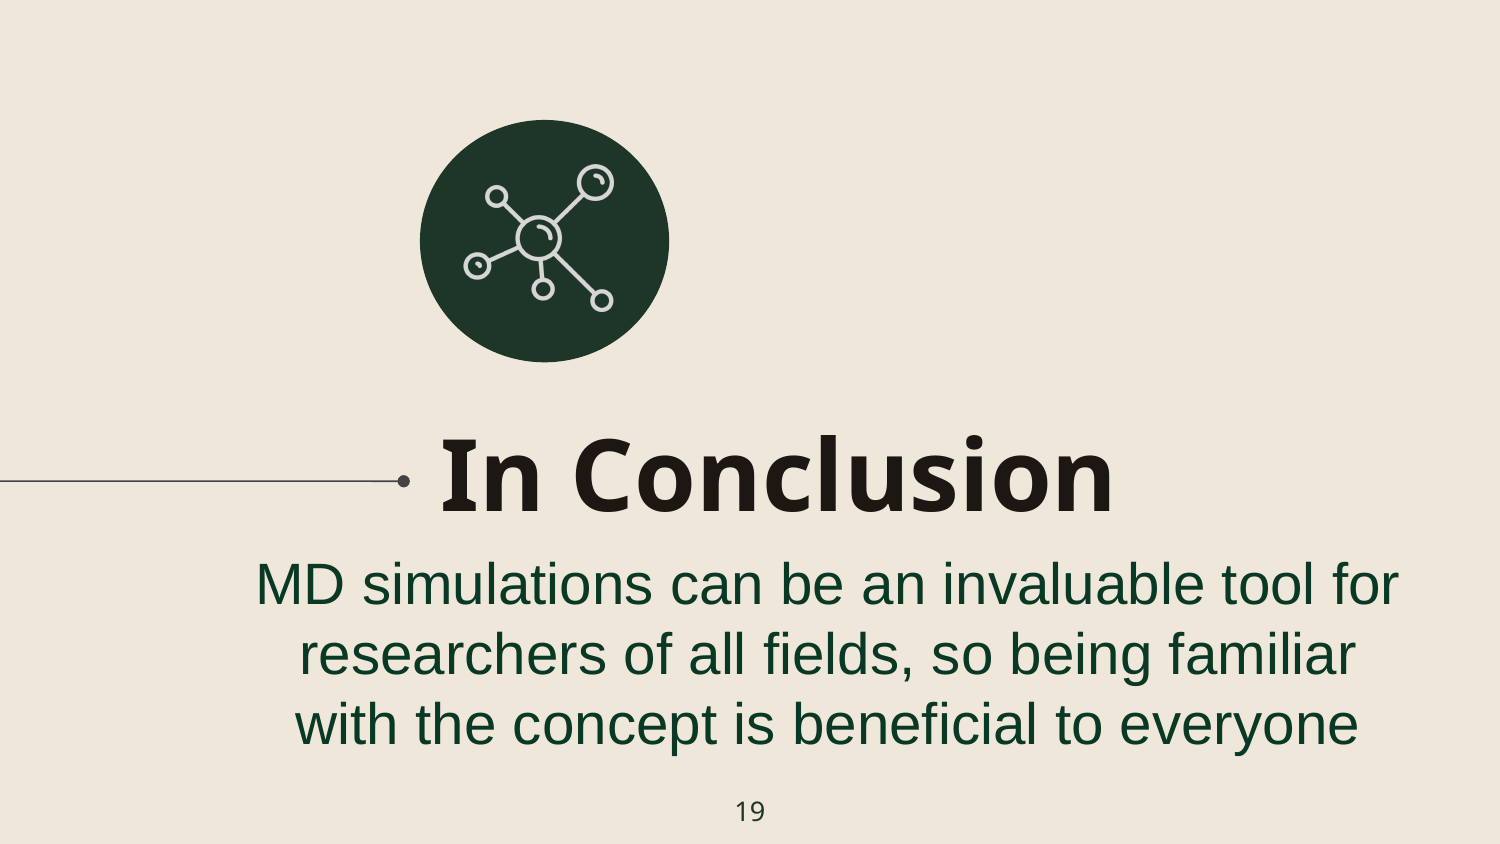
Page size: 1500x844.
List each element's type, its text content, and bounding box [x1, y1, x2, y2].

text_box [419, 119, 670, 363]
picture [463, 165, 614, 312]
slide_number <number> [705, 779, 795, 844]
subtitle MD simulations can be an invaluable tool for researchers of all fields, so being familiar with the concept is beneficial to everyone [225, 531, 1433, 721]
title In Conclusion [425, 401, 1388, 531]
